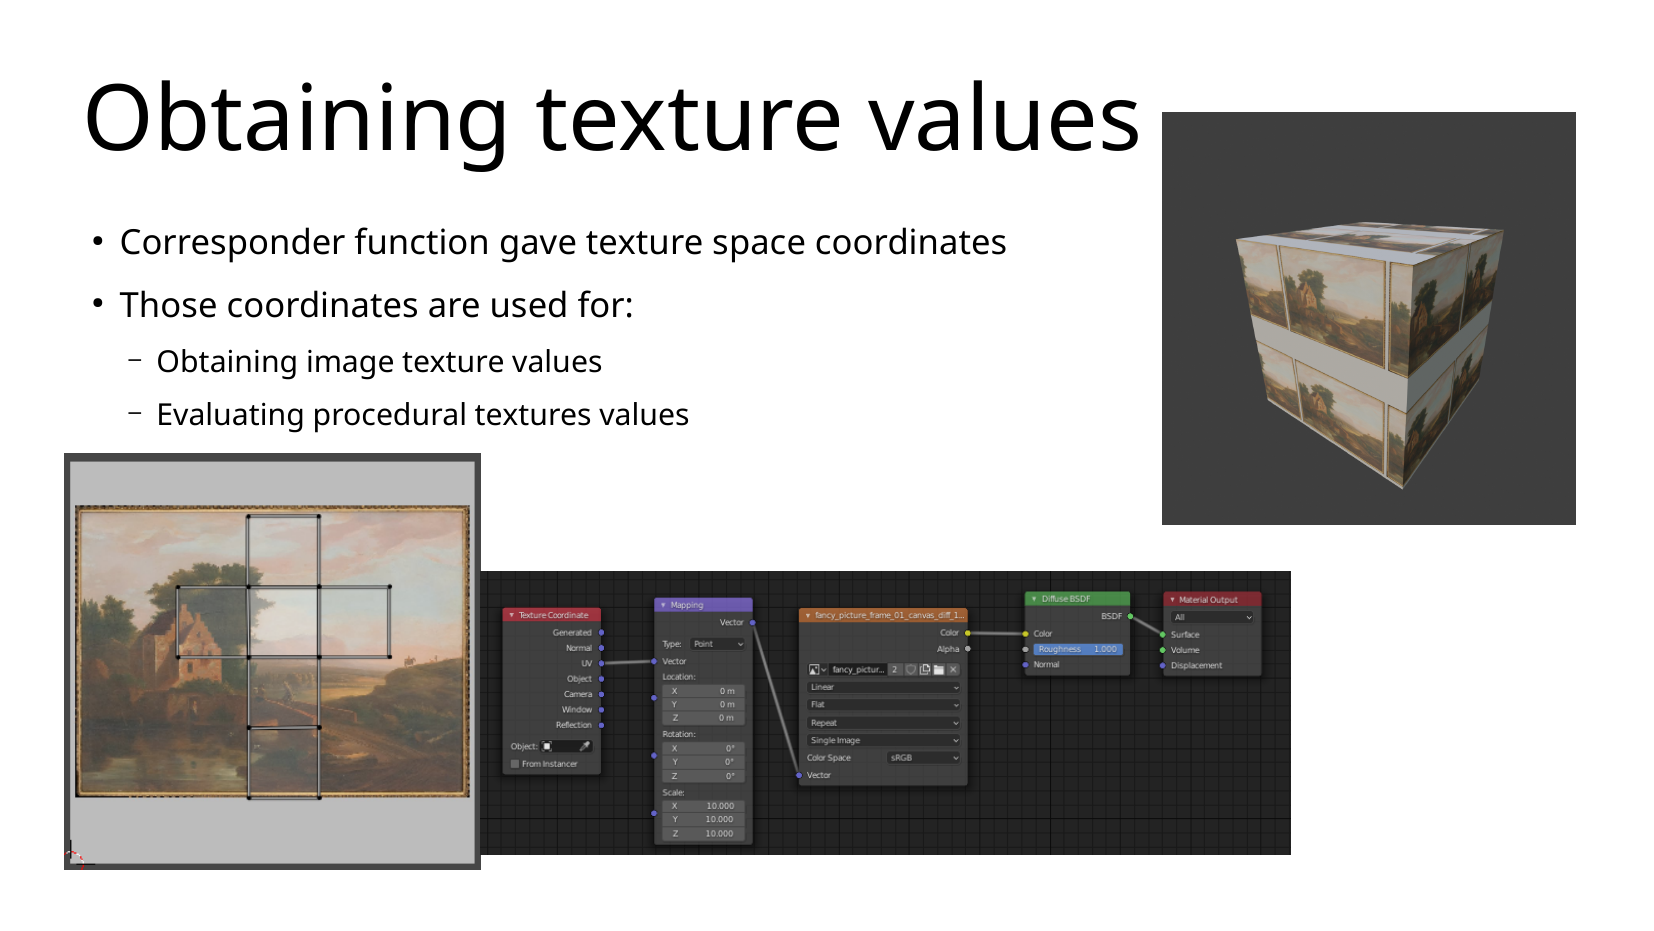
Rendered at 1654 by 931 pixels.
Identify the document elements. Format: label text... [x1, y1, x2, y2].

list Corresponder function gave texture space coordinates Those coordinates are used for: Obtaining image texture values Evaluating procedural textures values [82, 217, 1162, 436]
title Obtaining texture values [82, 37, 1571, 193]
picture [1162, 112, 1576, 526]
picture [64, 453, 1291, 871]
